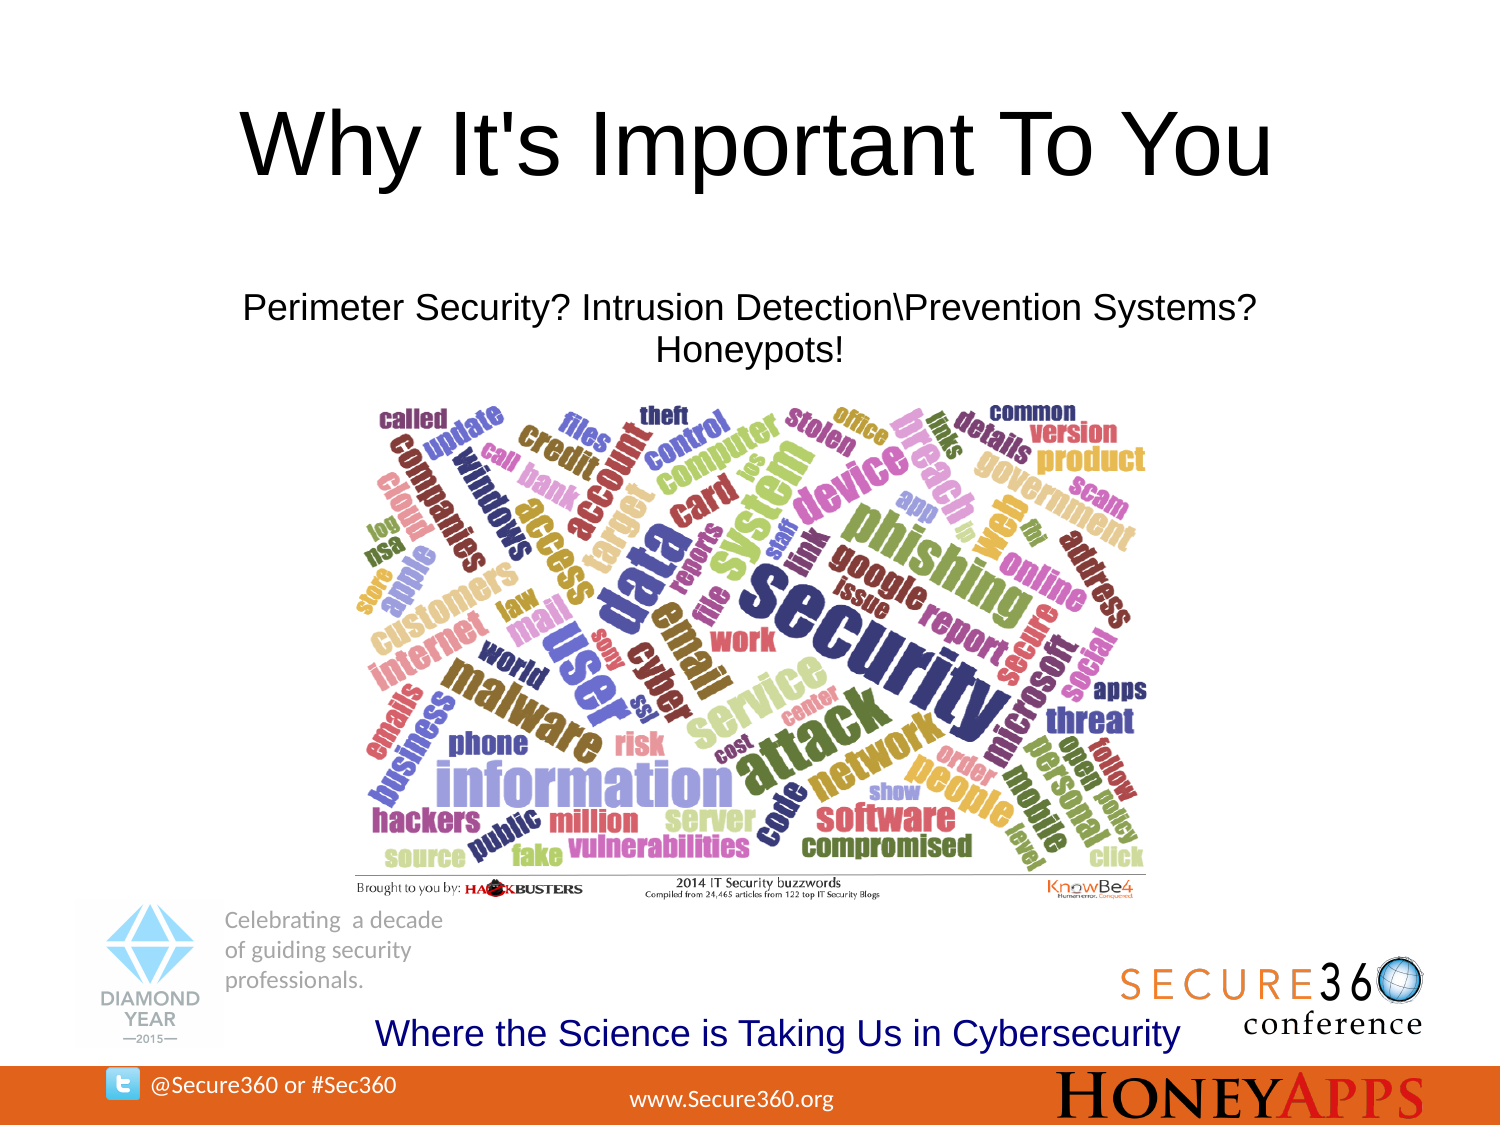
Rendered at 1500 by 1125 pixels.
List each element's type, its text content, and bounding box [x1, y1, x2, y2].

text_box Perimeter Security? Intrusion Detection\Prevention Systems? Honeypots! [120, 279, 1381, 421]
picture [106, 1067, 140, 1100]
text_box Where the Science is Taking Us in Cybersecurity [360, 1005, 1201, 1075]
title Why It's Important To You [120, 90, 1395, 198]
picture [75, 899, 224, 1048]
picture [353, 404, 1147, 901]
picture [1004, 956, 1486, 1125]
